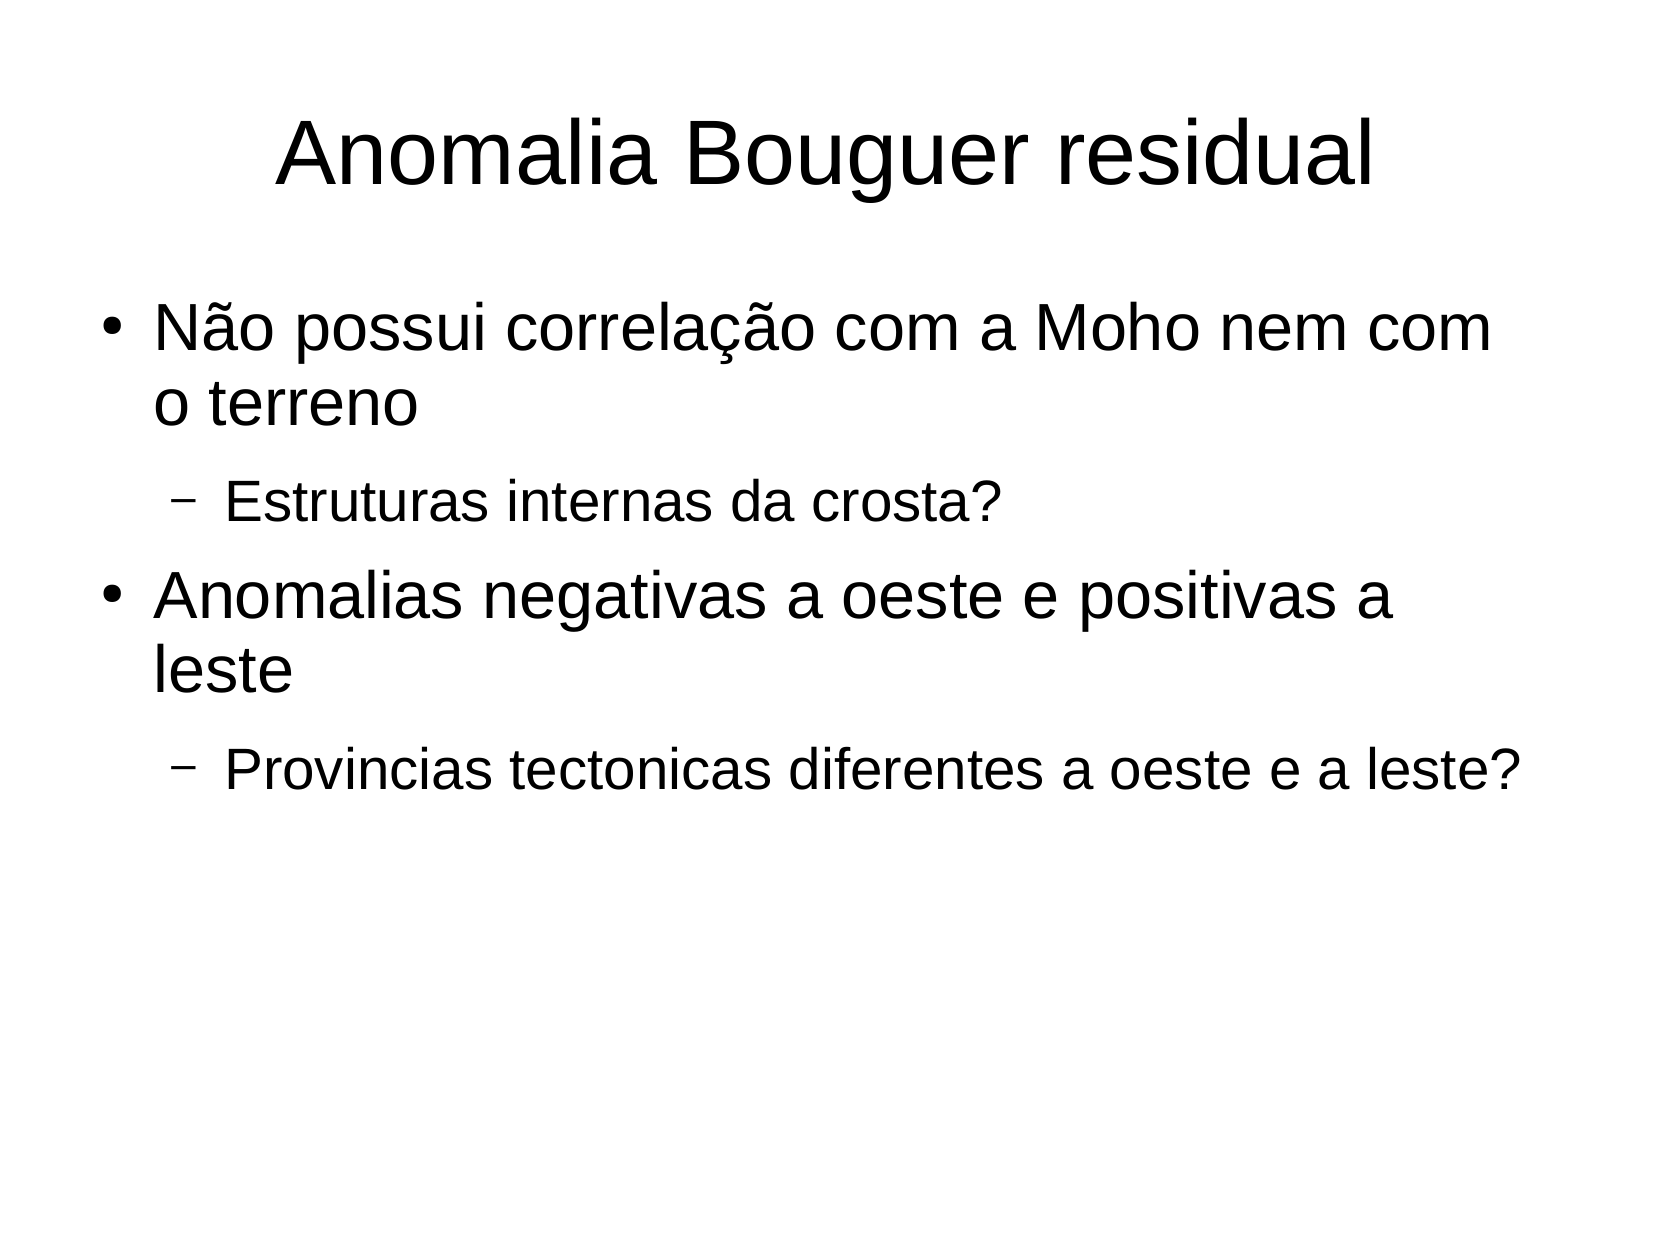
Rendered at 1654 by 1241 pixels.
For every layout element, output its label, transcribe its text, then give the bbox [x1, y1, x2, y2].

list Não possui correlação com a Moho nem com o terreno Estruturas internas da crosta? Anomalias negativas a oeste e positivas a leste Provincias tectonicas diferentes a oeste e a leste? [82, 290, 1538, 1010]
title Anomalia Bouguer residual [82, 49, 1571, 257]
